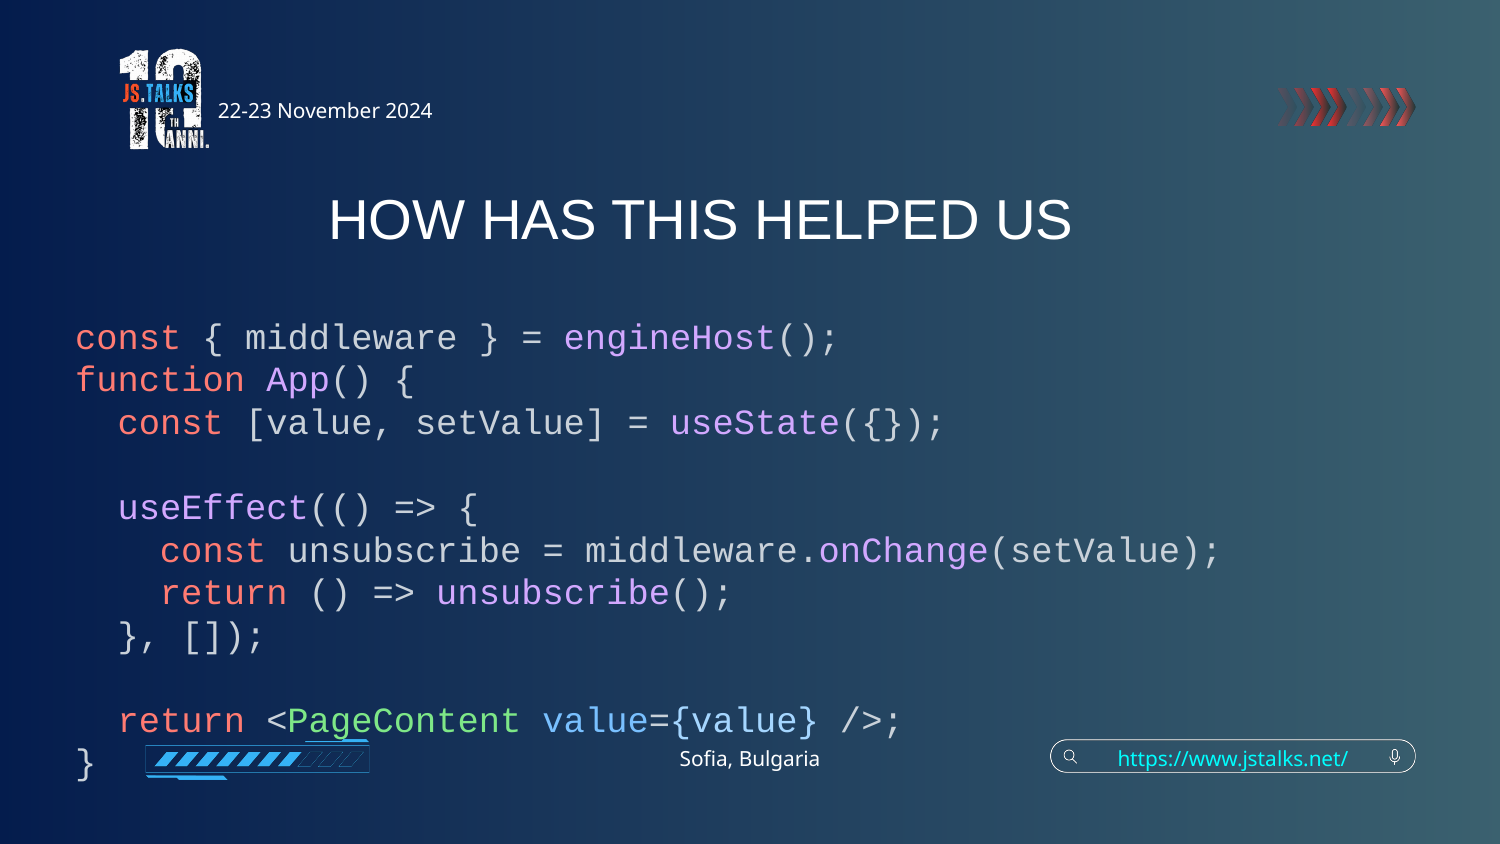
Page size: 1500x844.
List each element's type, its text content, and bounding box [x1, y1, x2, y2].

text_box 22-23 November 2024 [217, 95, 507, 123]
text_box const { middleware } = engineHost(); function App() { const [value, setValue] = useState({}); useEffect(() => { const unsubscribe = middleware.onChange(setValue); return () => unsubscribe(); }, []); return <PageContent value={value} />; } [0, 313, 1500, 572]
text_box [1277, 88, 1416, 126]
text_box Sofia, Bulgaria [654, 744, 846, 772]
text_box [65, 0, 258, 231]
text_box [1050, 739, 1416, 773]
text_box HOW HAS THIS HELPED US [328, 183, 1233, 251]
text_box https://www.jstalks.net/ [1103, 744, 1362, 772]
text_box [145, 739, 370, 780]
